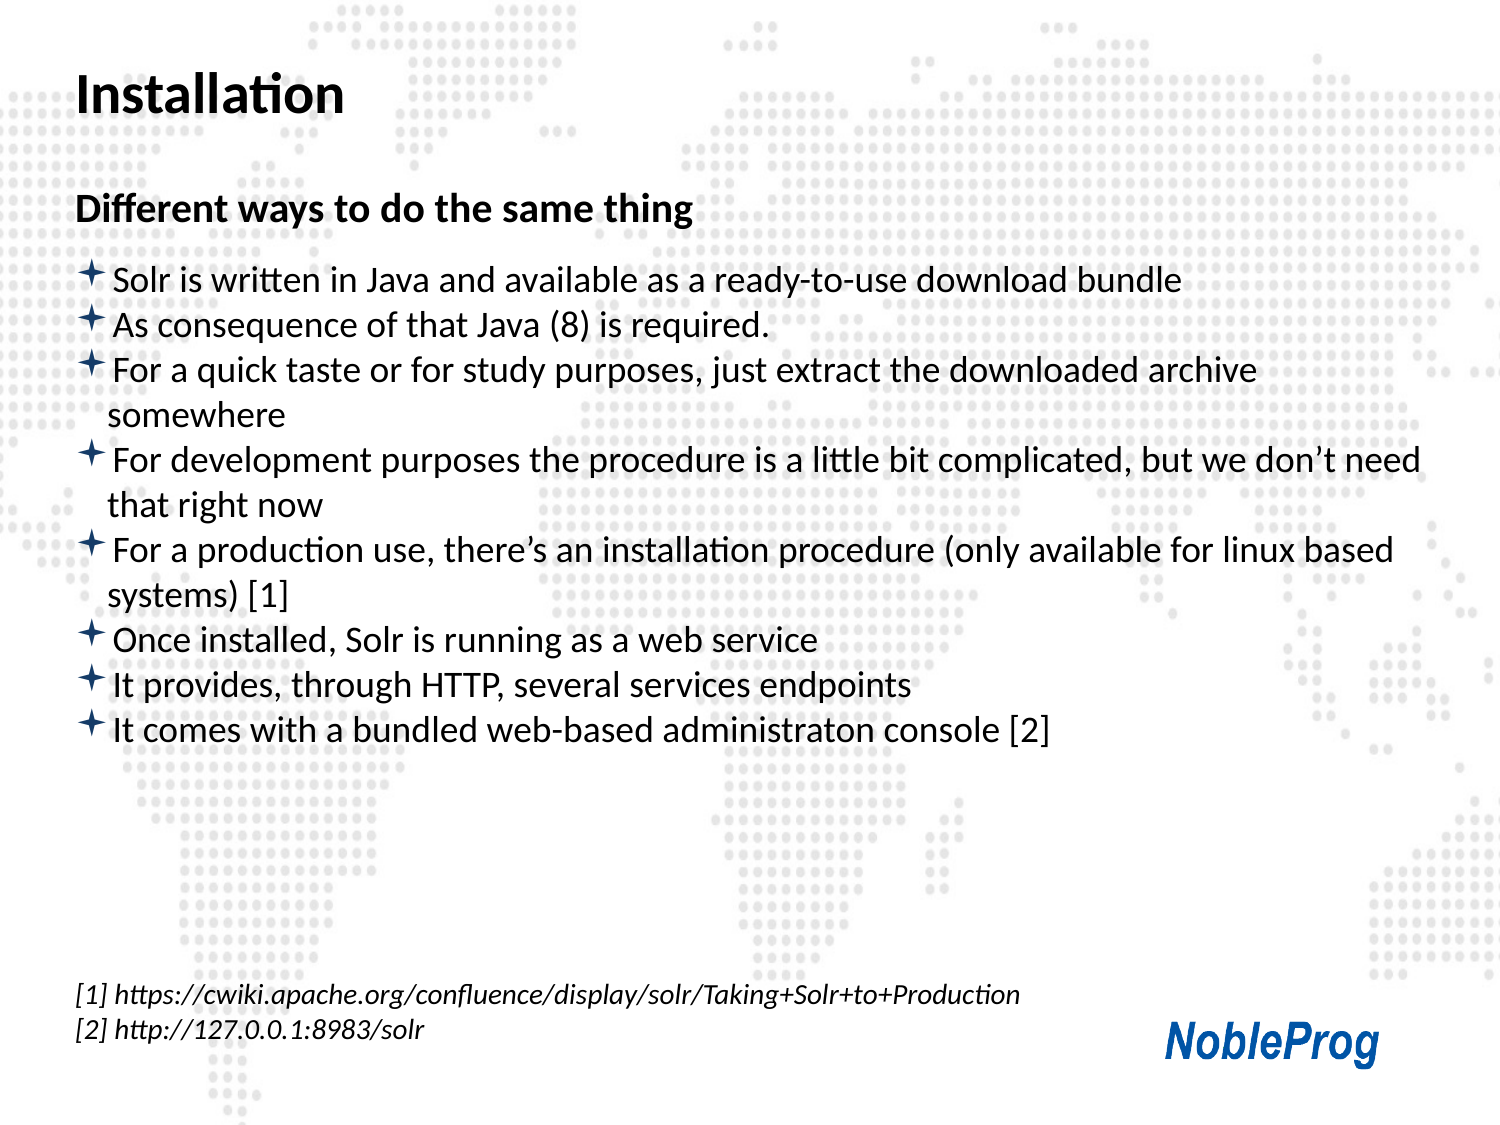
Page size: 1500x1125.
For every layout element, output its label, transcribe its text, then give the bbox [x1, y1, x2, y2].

text_box Different ways to do the same thing [75, 180, 1425, 255]
text_box Installation [75, 55, 1425, 180]
picture [0, 0, 1500, 1125]
text_box Solr is written in Java and available as a ready-to-use download bundle As consequence of that Java (8) is required. For a quick taste or for study purposes, just extract the downloaded archive somewhere For development purposes the procedure is a little bit complicated, but we don’t need that right now For a production use, there’s an installation procedure (only available for linux based systems) [1] Once installed, Solr is running as a web service It provides, through HTTP, several services endpoints It comes with a bundled web-based administraton console [2] [1] https://cwiki.apache.org/confluence/display/solr/Taking+Solr+to+Production [2] http://127.0.0.1:8983/solr [75, 255, 1425, 906]
